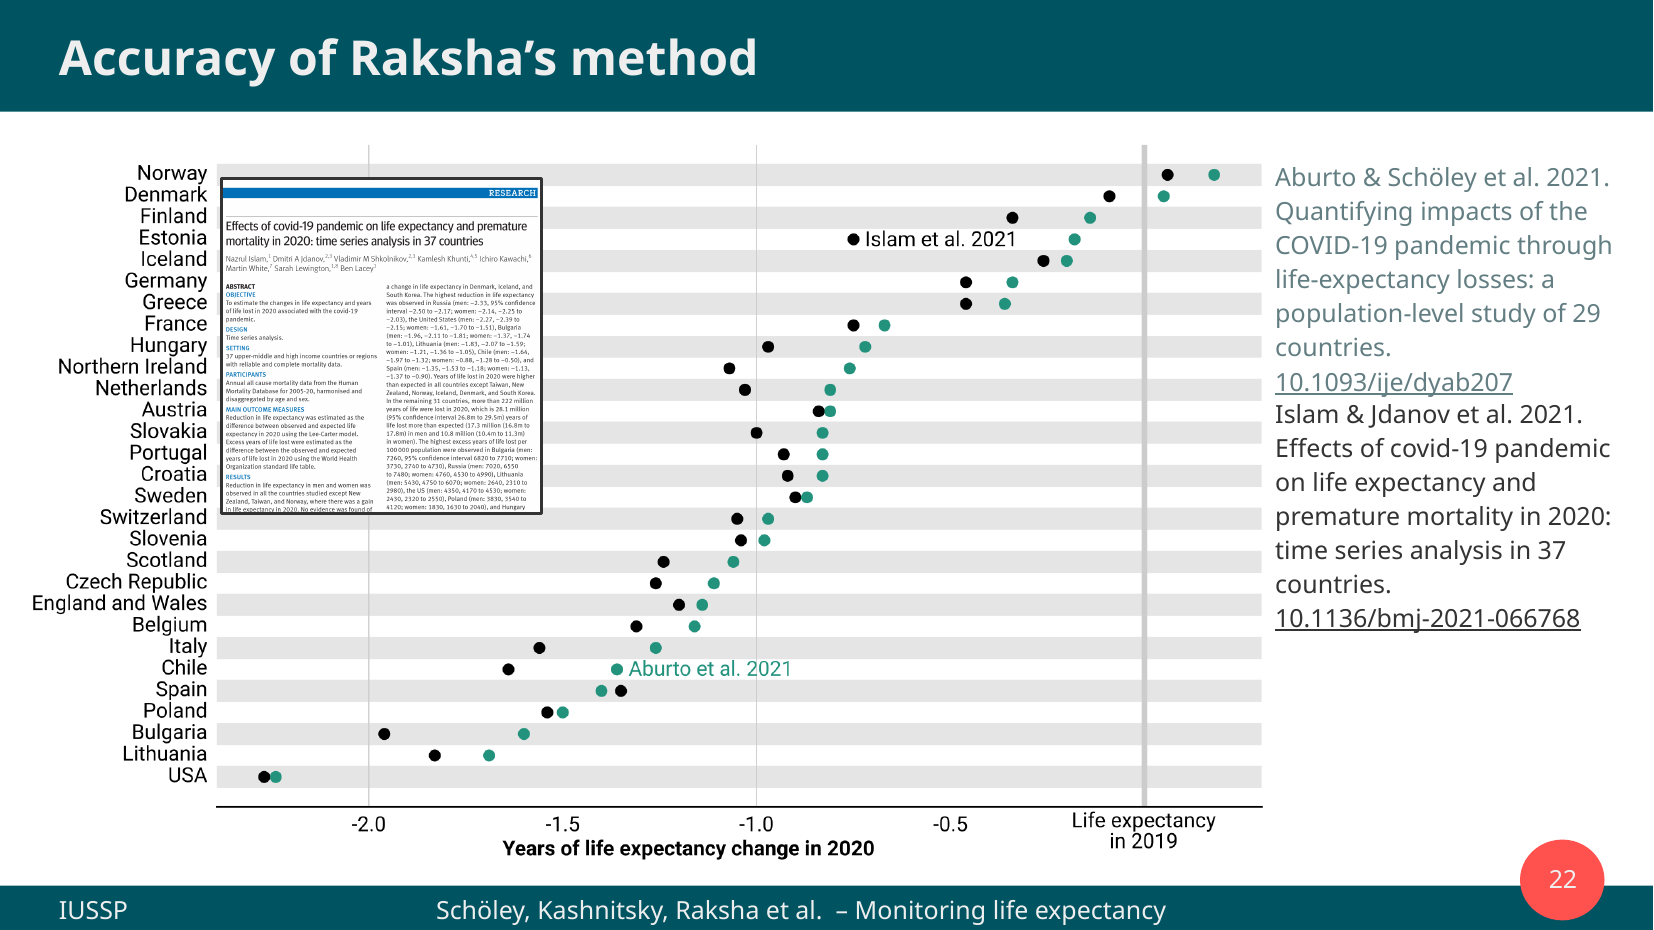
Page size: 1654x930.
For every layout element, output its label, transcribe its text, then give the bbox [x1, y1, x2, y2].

text_box Aburto & Schöley et al. 2021. Quantifying impacts of the COVID-19 pandemic through life-expectancy losses: a population-level study of 29 countries. 10.1093/ije/dyab207 [1260, 152, 1651, 378]
picture [21, 134, 1272, 871]
title Accuracy of Raksha’s method [58, 0, 1594, 117]
text_box Islam & Jdanov et al. 2021. Effects of covid-19 pandemic on life expectancy and premature mortality in 2020: time series analysis in 37 countries. 10.1136/bmj-2021-066768 [1260, 388, 1651, 614]
